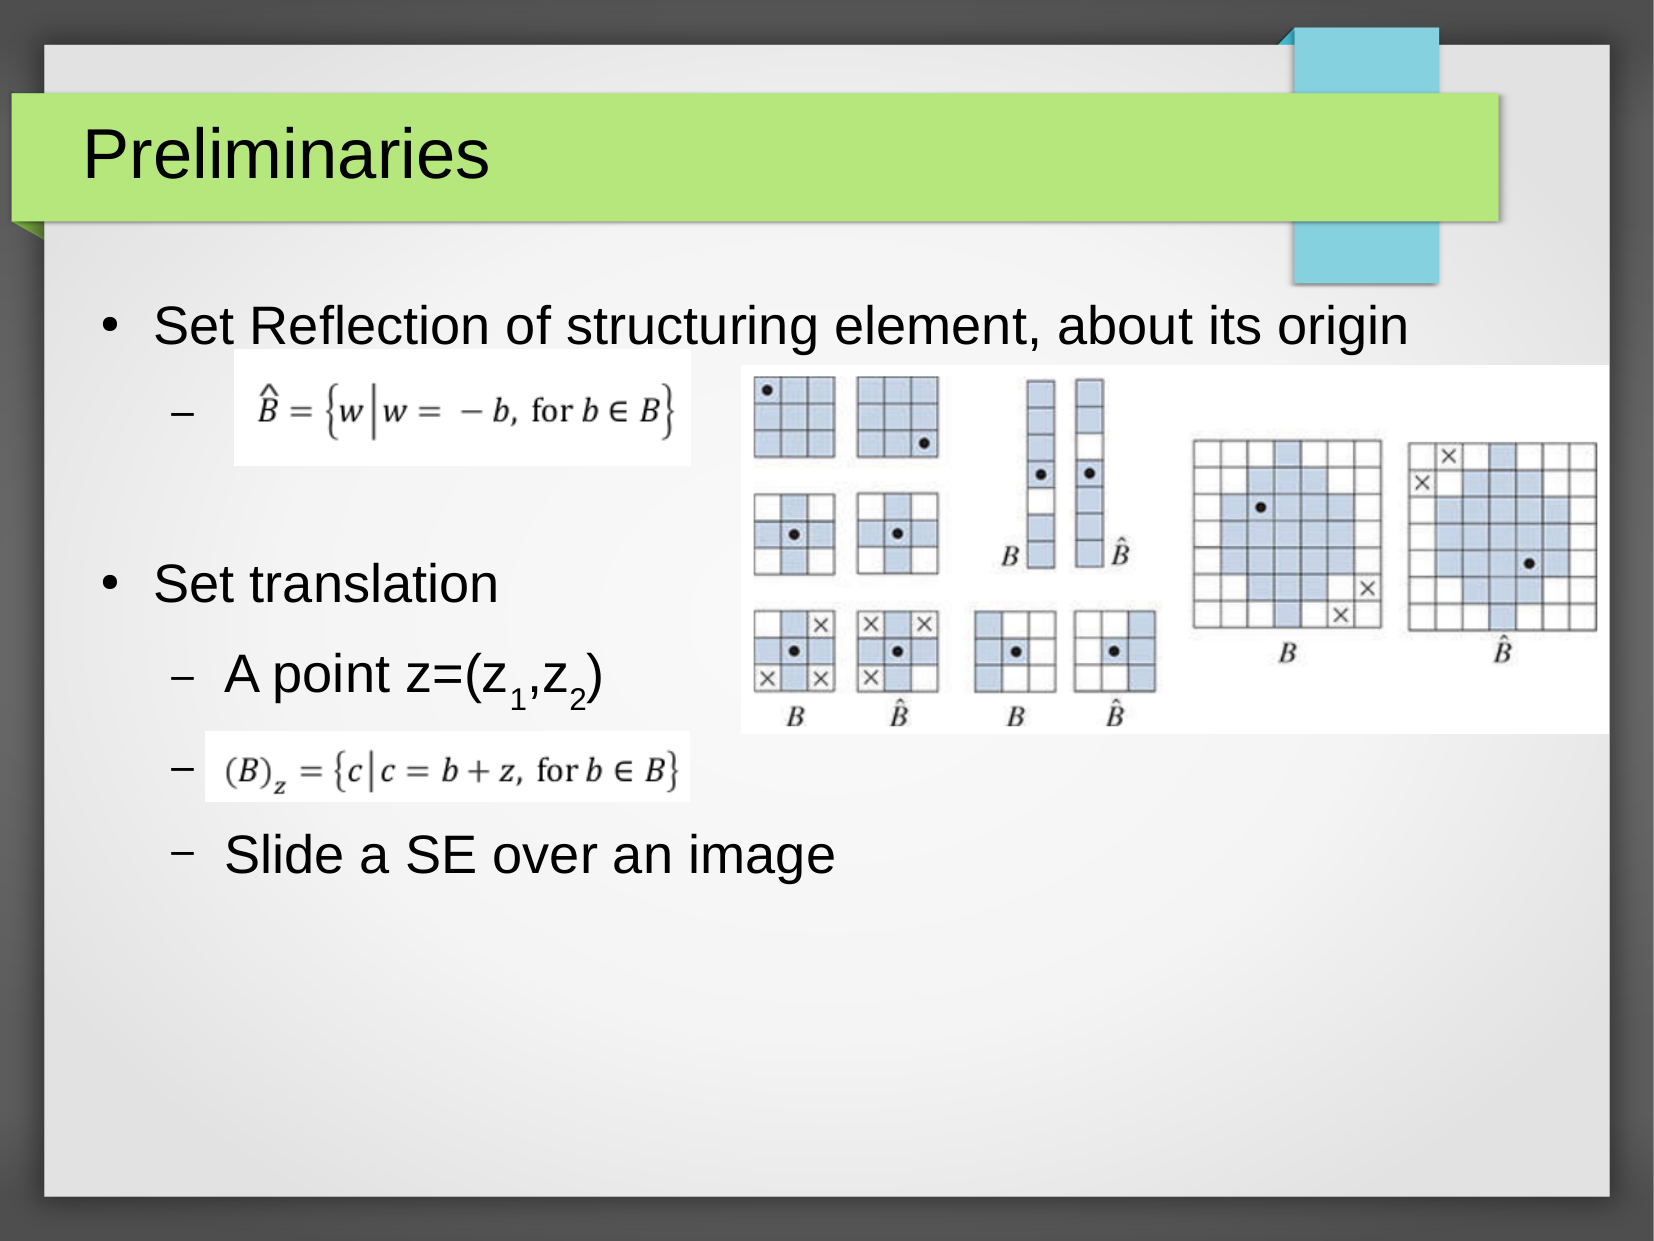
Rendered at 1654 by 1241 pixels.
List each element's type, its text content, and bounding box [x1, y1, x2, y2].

list Set Reflection of structuring element, about its origin Set translation A point z=(z1,z2) Slide a SE over an image [82, 295, 1571, 1015]
title Preliminaries [82, 94, 1264, 213]
picture [0, 0, 1654, 1241]
